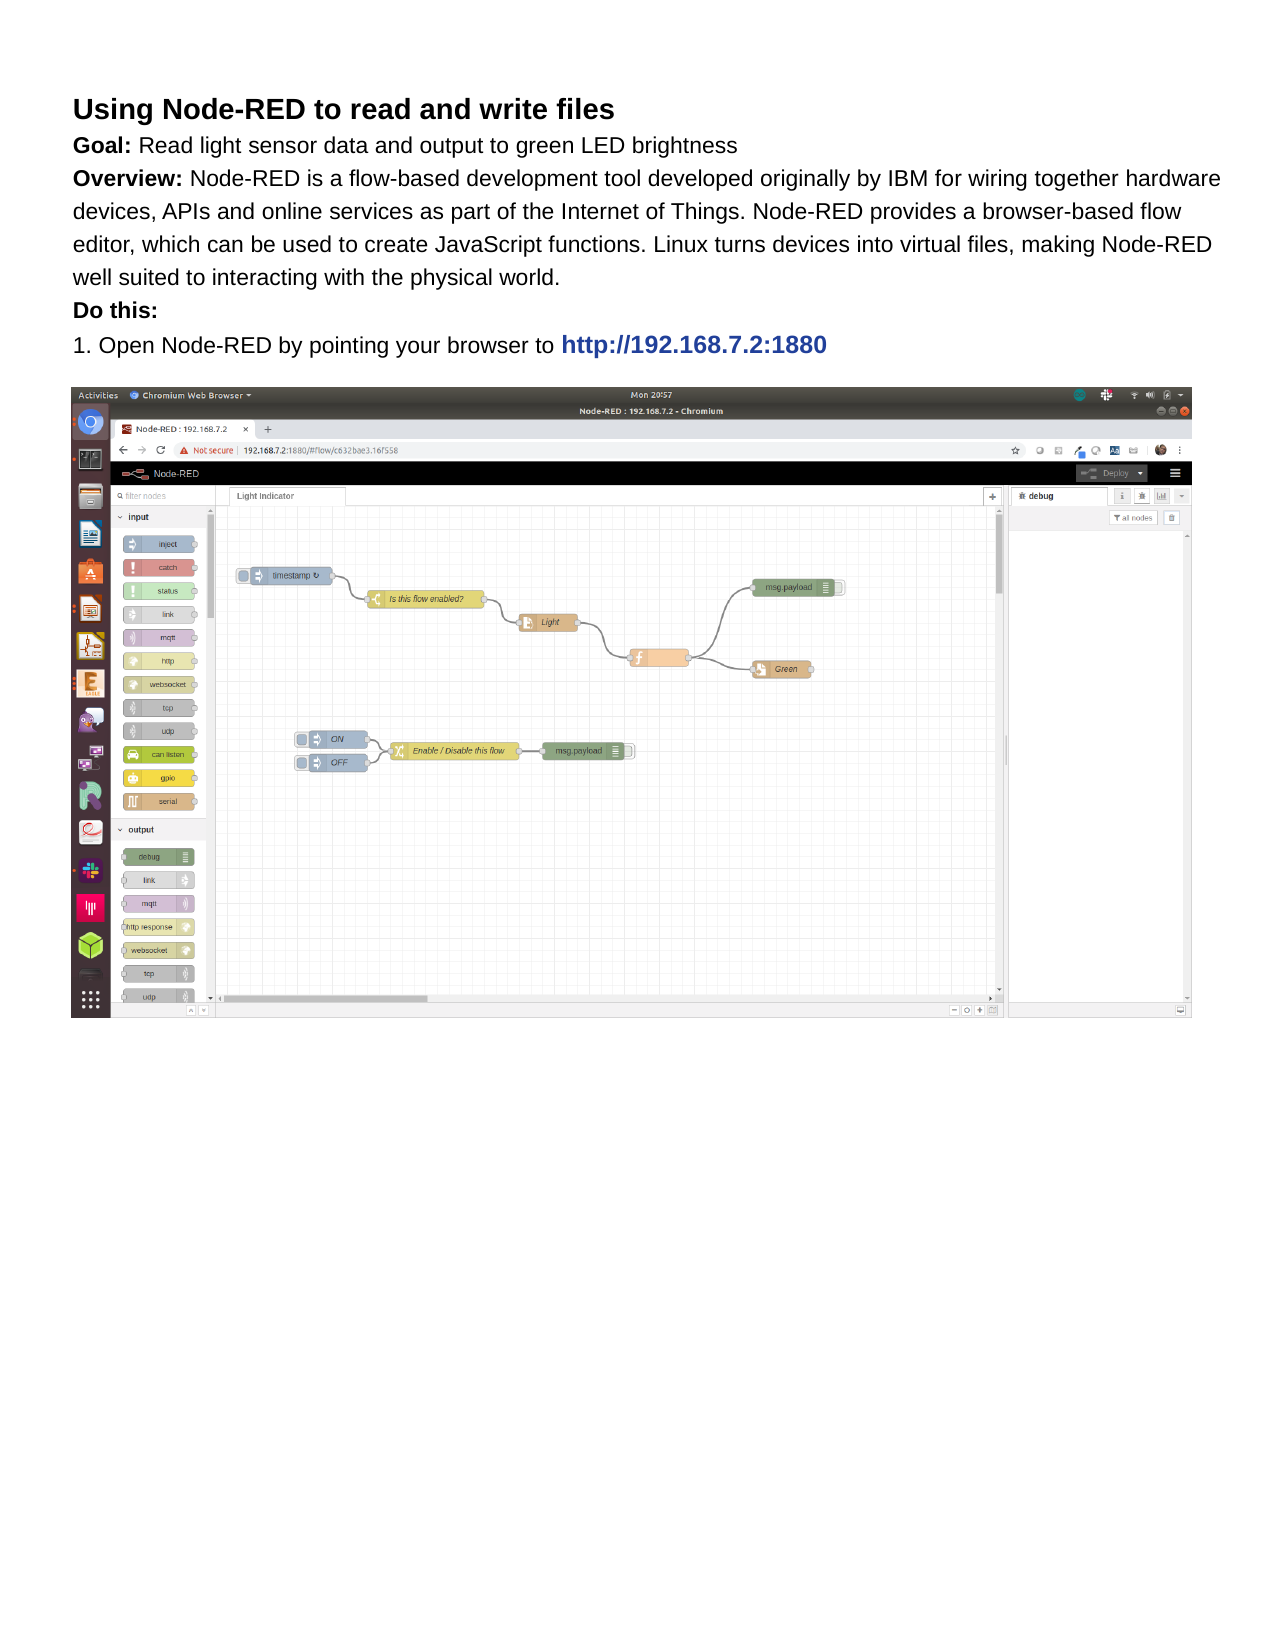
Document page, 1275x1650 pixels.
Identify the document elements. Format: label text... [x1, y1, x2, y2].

picture [71, 387, 1192, 1018]
text_box Using Node-RED to read and write files Goal: Read light sensor data and output to green LED brightness Overview: Node-RED is a flow-based development tool developed originally by IBM for wiring together hardware devices, APIs and online services as part of the Internet of Things. Node-RED provides a browser-based flow editor, which can be used to create JavaScript functions. Linux turns devices into virtual files, making Node-RED well suited to interacting with the physical world. Do this: 1. Open Node-RED by pointing your browser to http://192.168.7.2:1880 [58, 76, 1248, 400]
